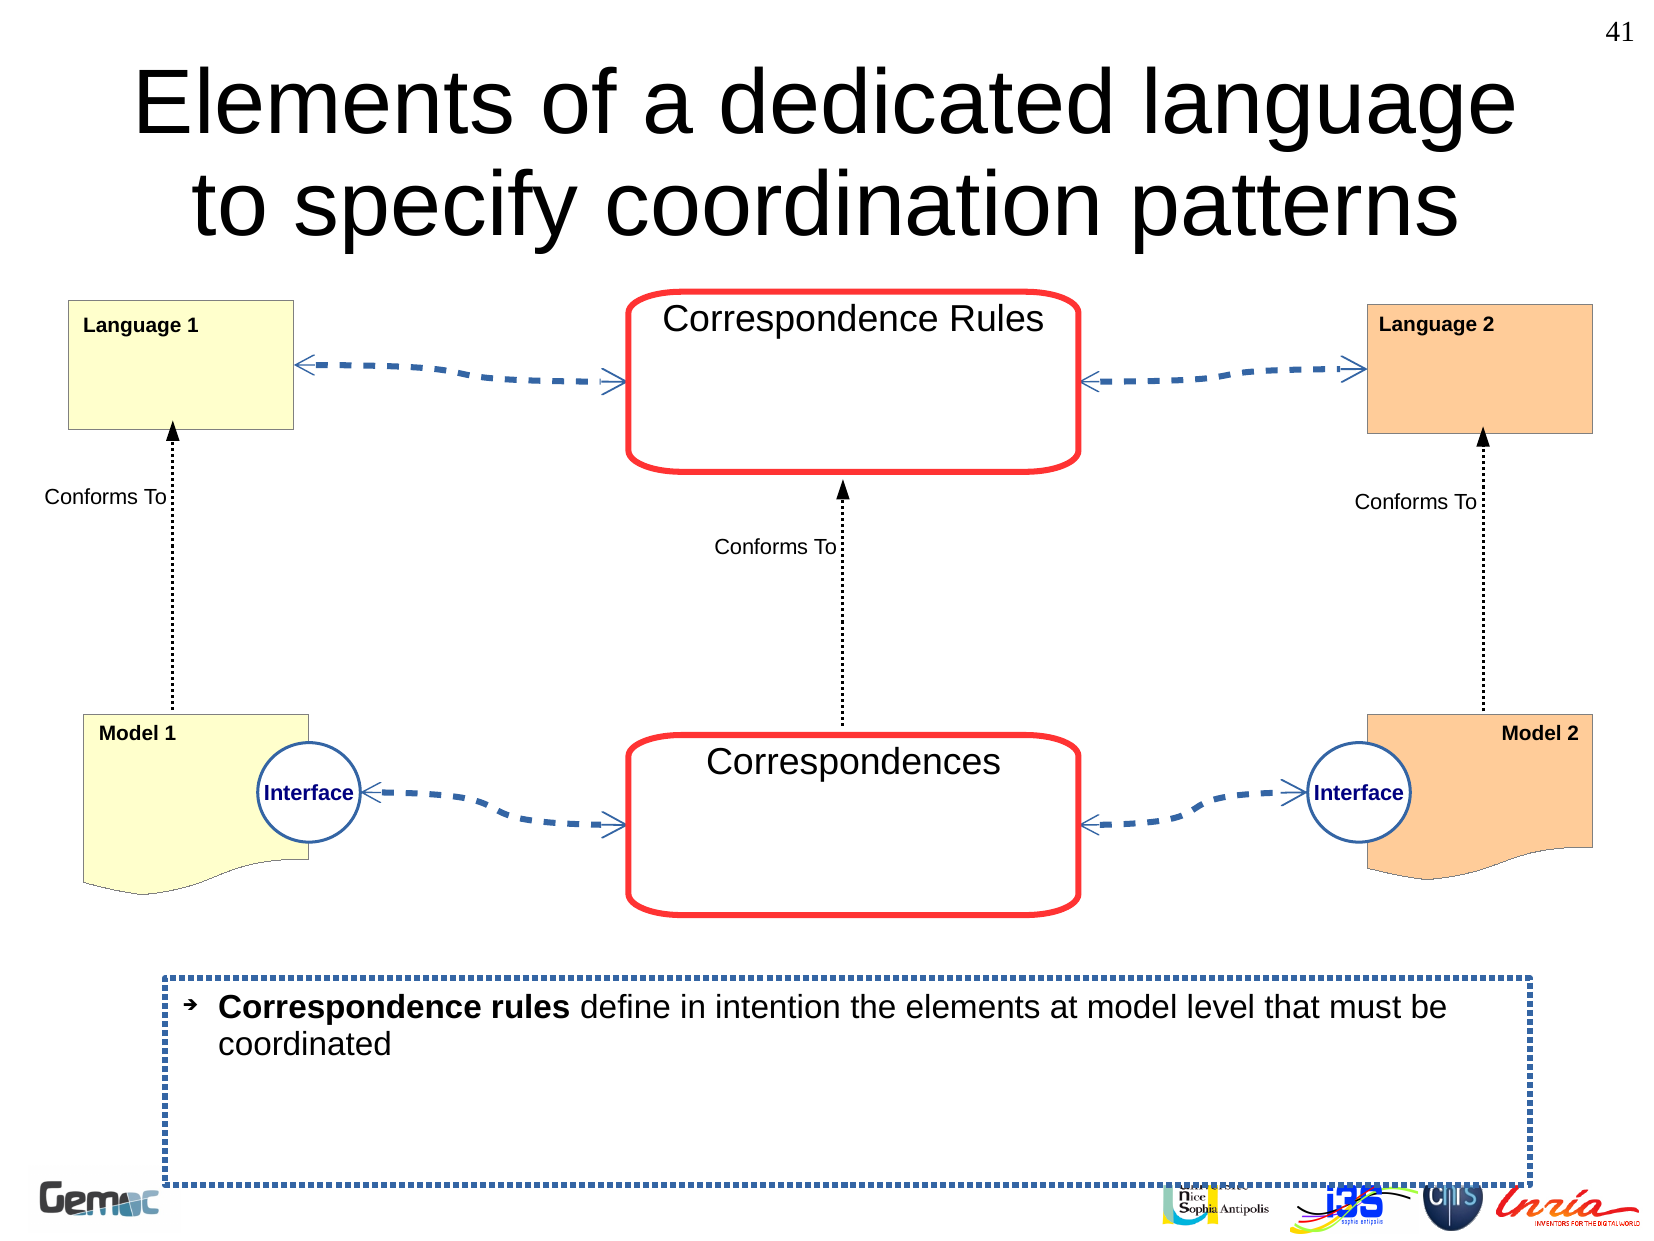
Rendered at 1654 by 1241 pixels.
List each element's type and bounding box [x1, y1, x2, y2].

text_box [165, 978, 1531, 1186]
title [82, 49, 1571, 257]
text_box [29, 477, 248, 586]
text_box [628, 291, 1079, 472]
text_box [83, 714, 361, 895]
text_box [1307, 714, 1623, 880]
text_box [62, 300, 294, 430]
text_box [628, 735, 1079, 916]
picture [1137, 1167, 1647, 1241]
text_box [699, 527, 918, 620]
text_box [1358, 304, 1593, 434]
text_box [1339, 482, 1558, 566]
